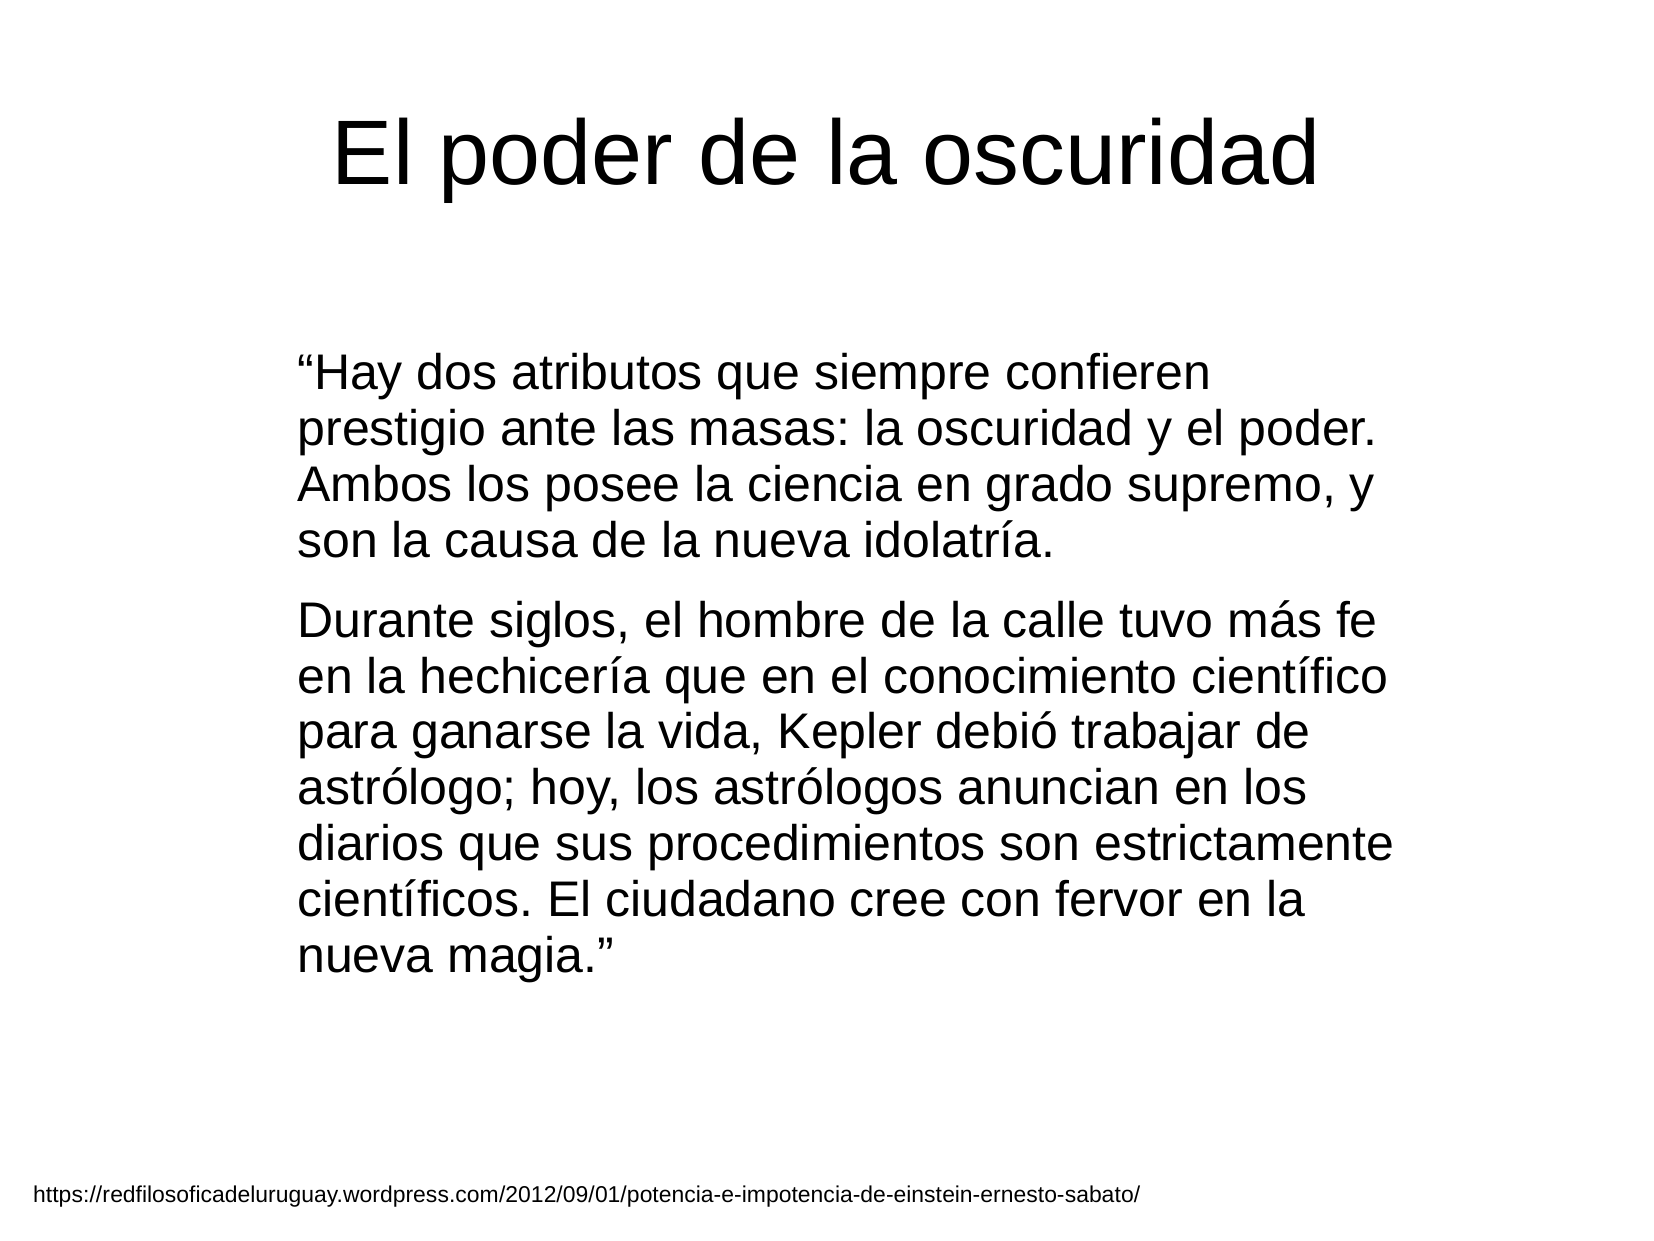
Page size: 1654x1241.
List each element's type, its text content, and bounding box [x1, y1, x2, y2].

text_box https://redfilosoficadeluruguay.wordpress.com/2012/09/01/potencia-e-impotencia-de-einstein-ernesto-sabato/ [18, 1174, 1591, 1216]
text_box “Hay dos atributos que siempre confieren prestigio ante las masas: la oscuridad y el poder. Ambos los posee la ciencia en grado supremo, y son la causa de la nueva idolatría. Durante siglos, el hombre de la calle tuvo más fe en la hechicería que en el conocimiento científico para ganarse la vida, Kepler debió trabajar de astrólogo; hoy, los astrólogos anuncian en los diarios que sus procedimientos son estrictamente científicos. El ciudadano cree con fervor en la nueva magia.” [282, 337, 1411, 991]
title El poder de la oscuridad [82, 49, 1571, 257]
